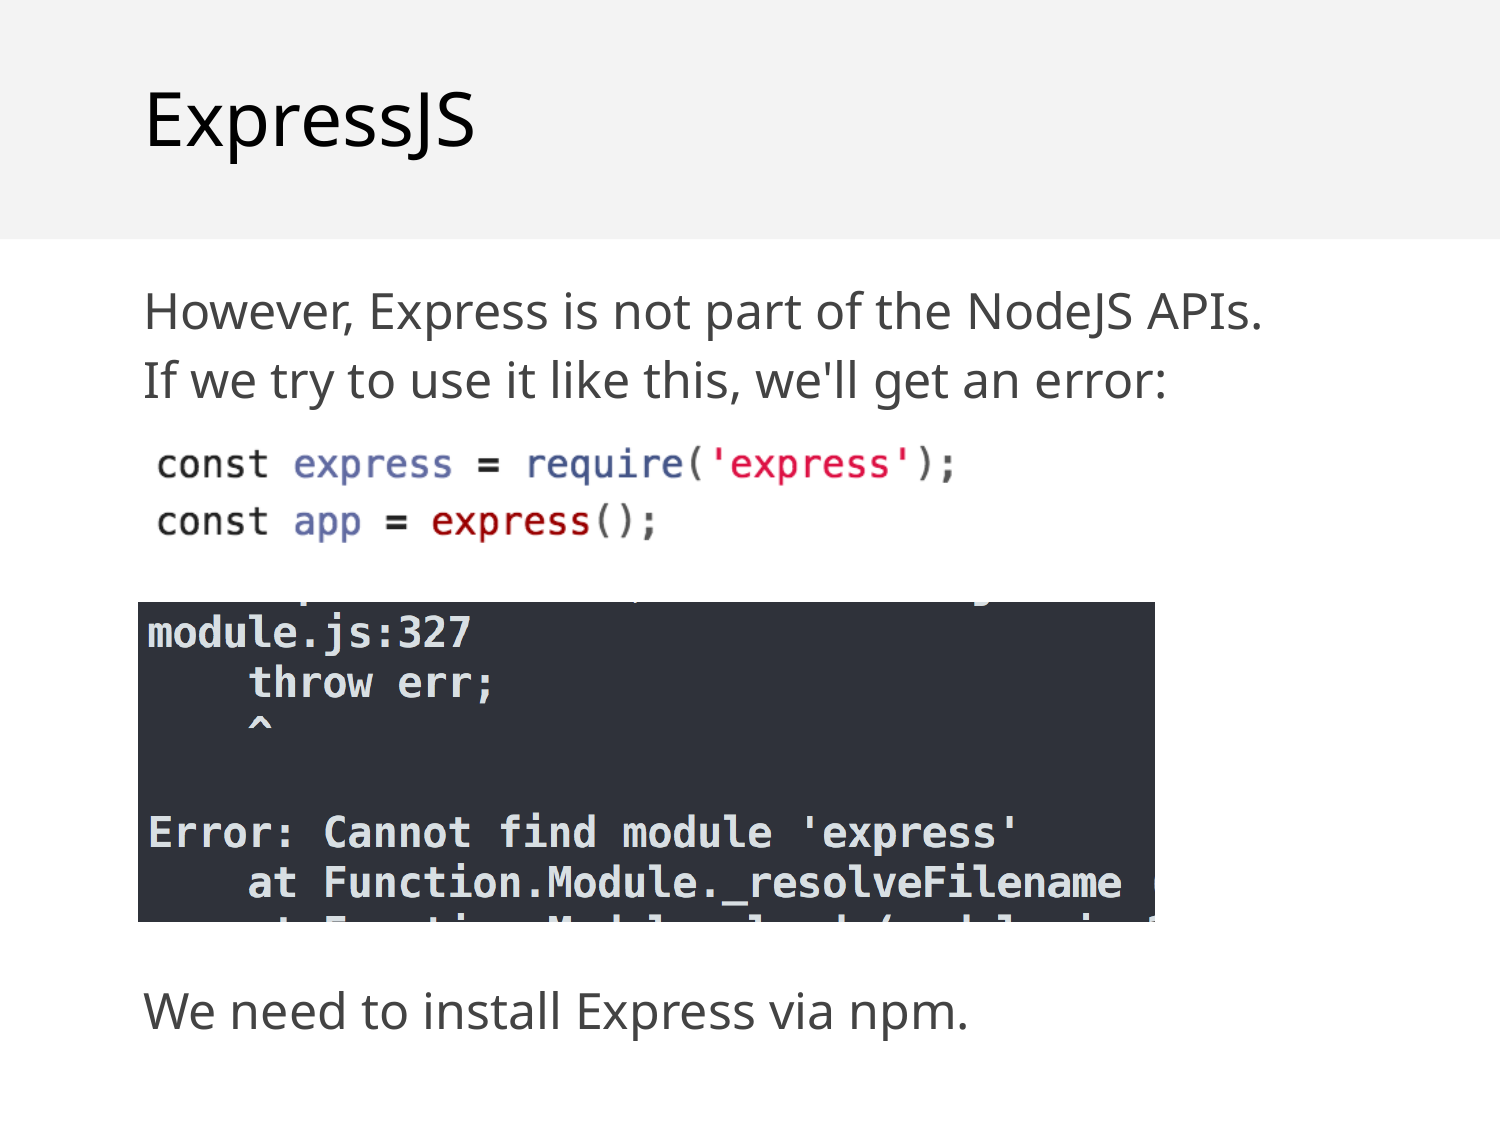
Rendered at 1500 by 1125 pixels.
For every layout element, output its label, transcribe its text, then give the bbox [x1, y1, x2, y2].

picture [138, 602, 1155, 922]
list However, Express is not part of the NodeJS APIs. If we try to use it like this, we'll get an error: [128, 255, 1372, 371]
picture [128, 423, 1394, 575]
list We need to install Express via npm. [128, 955, 1372, 1071]
title ExpressJS [128, 56, 1372, 183]
